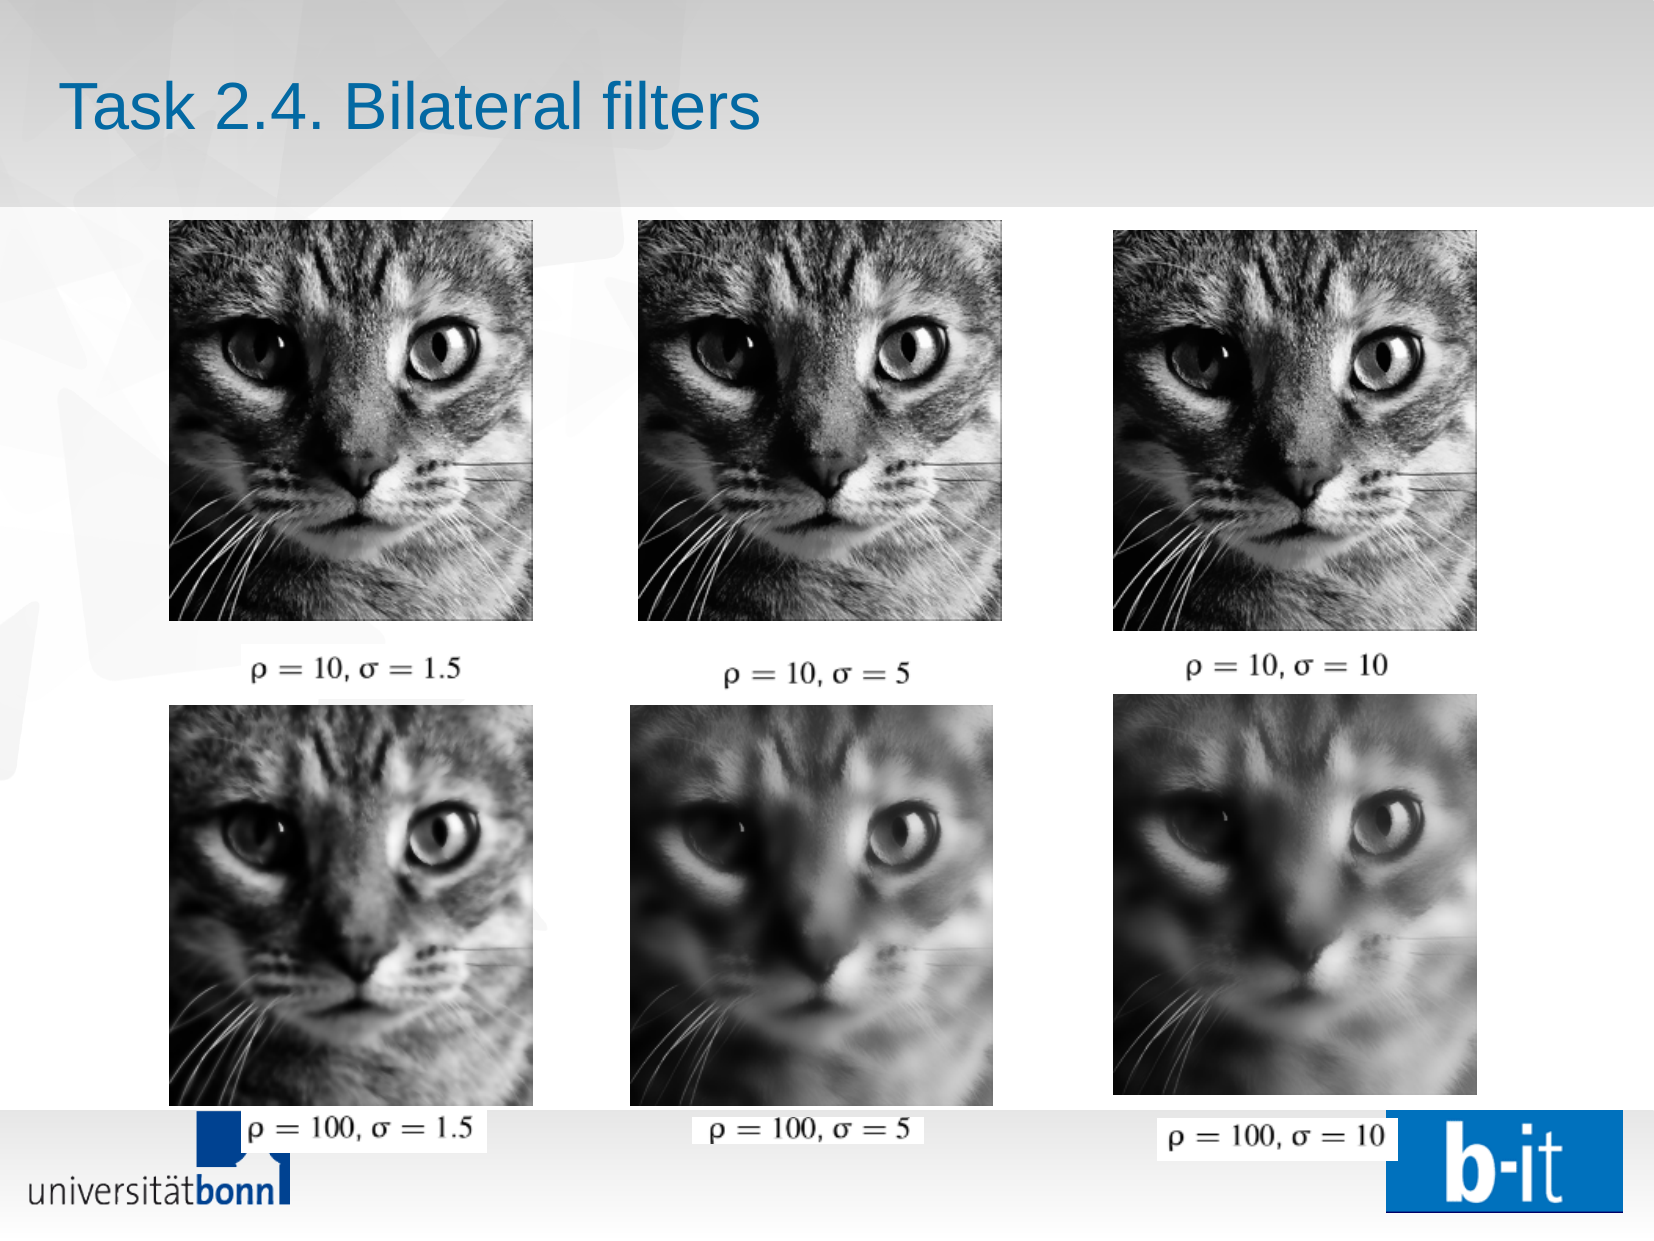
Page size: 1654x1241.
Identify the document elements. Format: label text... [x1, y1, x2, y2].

picture [1157, 1110, 1623, 1213]
picture [1113, 694, 1477, 1095]
title Task 2.4. Bilateral filters [59, 29, 1595, 178]
picture [692, 1117, 924, 1144]
picture [1113, 230, 1477, 631]
picture [1168, 650, 1400, 687]
picture [0, 0, 1002, 1229]
